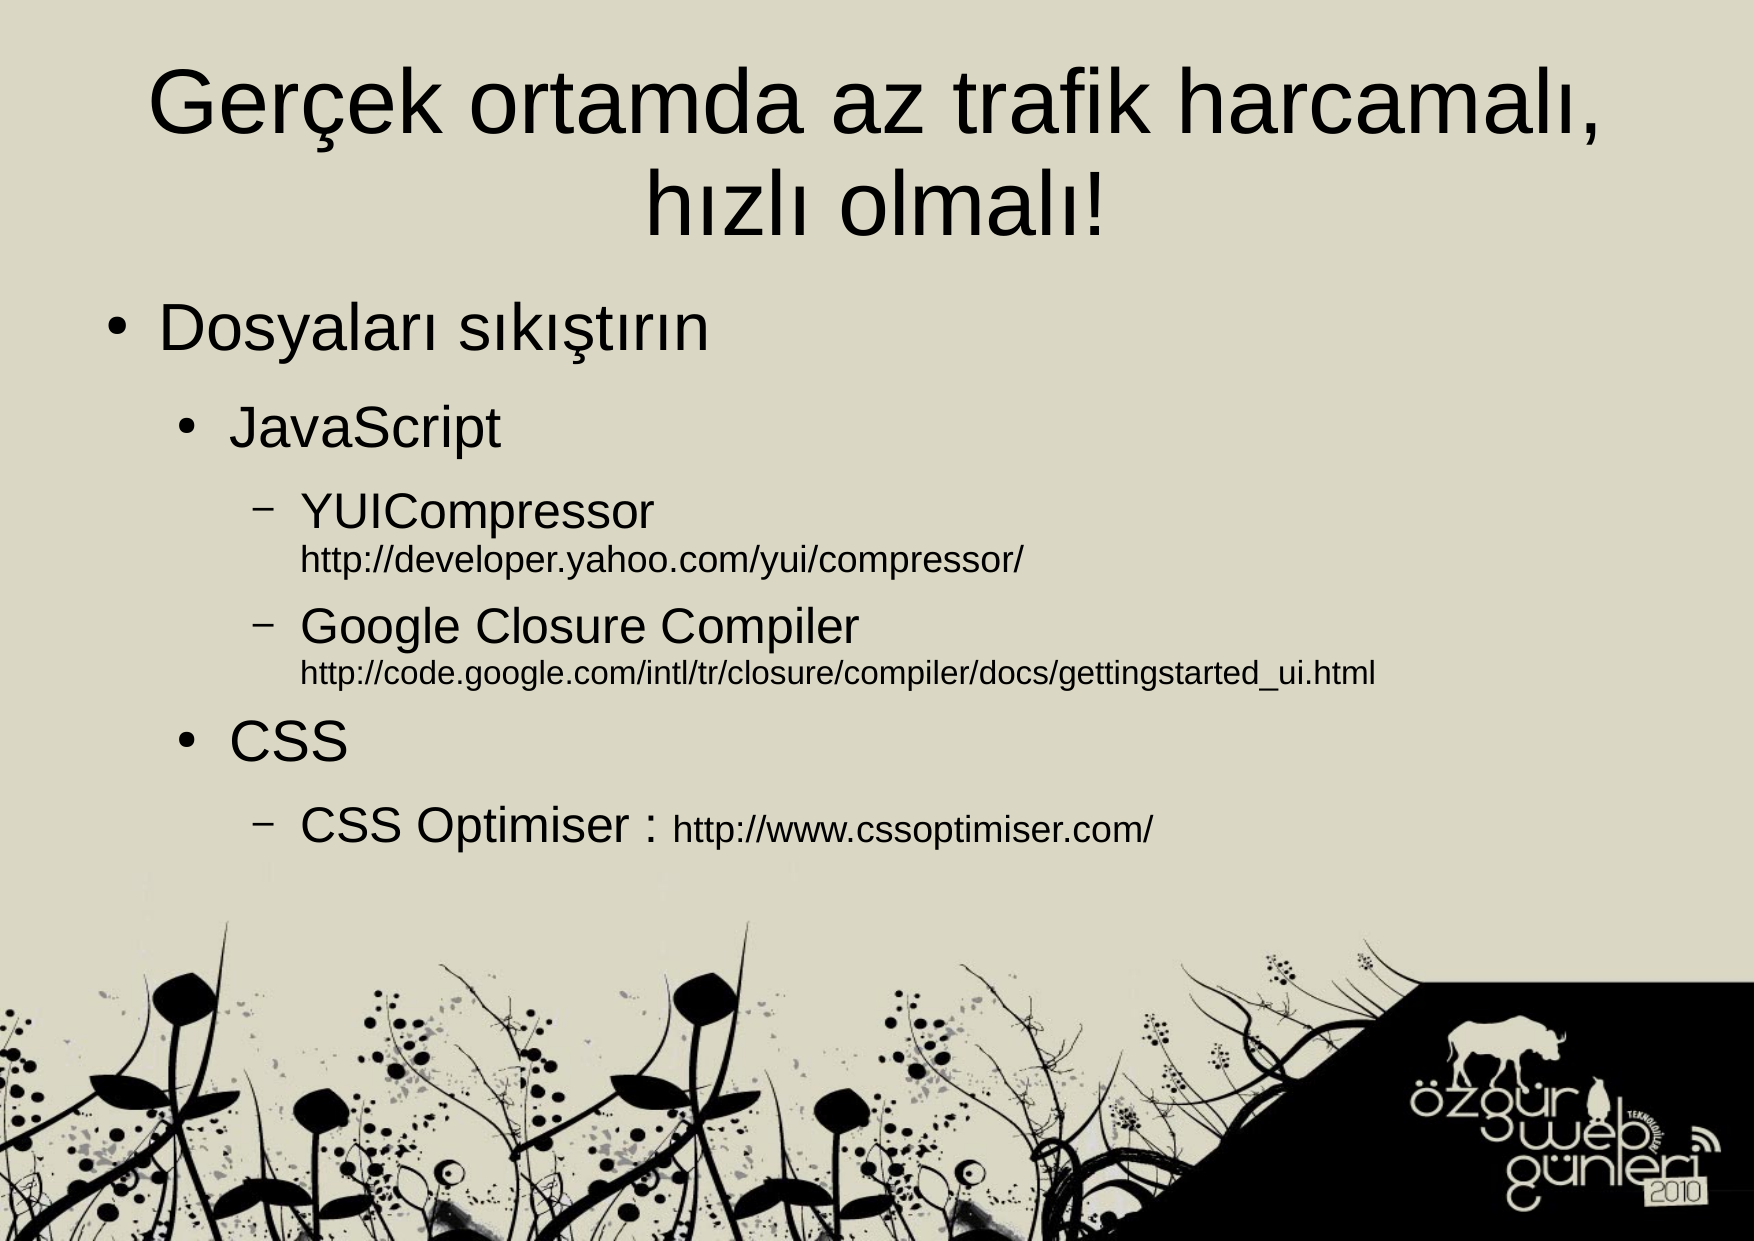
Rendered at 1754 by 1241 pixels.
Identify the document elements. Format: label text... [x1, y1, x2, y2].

list Dosyaları sıkıştırın JavaScript YUICompressor http://developer.yahoo.com/yui/compressor/ Google Closure Compiler http://code.google.com/intl/tr/closure/compiler/docs/gettingstarted_ui.html CSS CSS Optimiser : http://www.cssoptimiser.com/ [87, 290, 1667, 1109]
picture [0, 0, 1754, 1241]
title Gerçek ortamda az trafik harcamalı, hızlı olmalı! [87, 50, 1667, 256]
